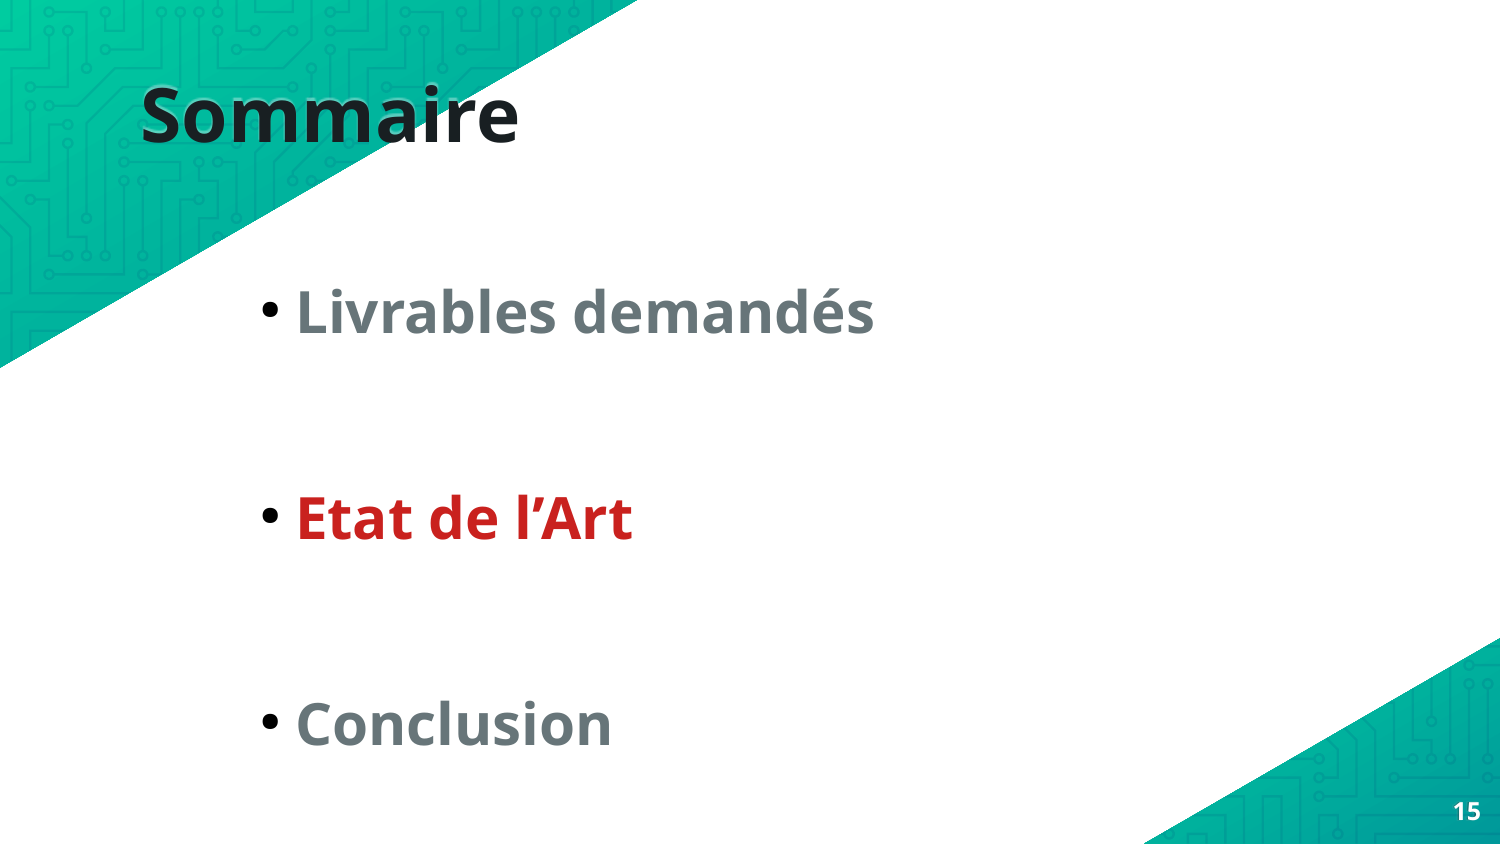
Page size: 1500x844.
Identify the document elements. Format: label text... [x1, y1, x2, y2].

slide_number <numéro> [1391, 779, 1482, 844]
title Sommaire [140, 78, 1360, 160]
list Livrables demandés Etat de l’Art Conclusion [259, 259, 1371, 697]
